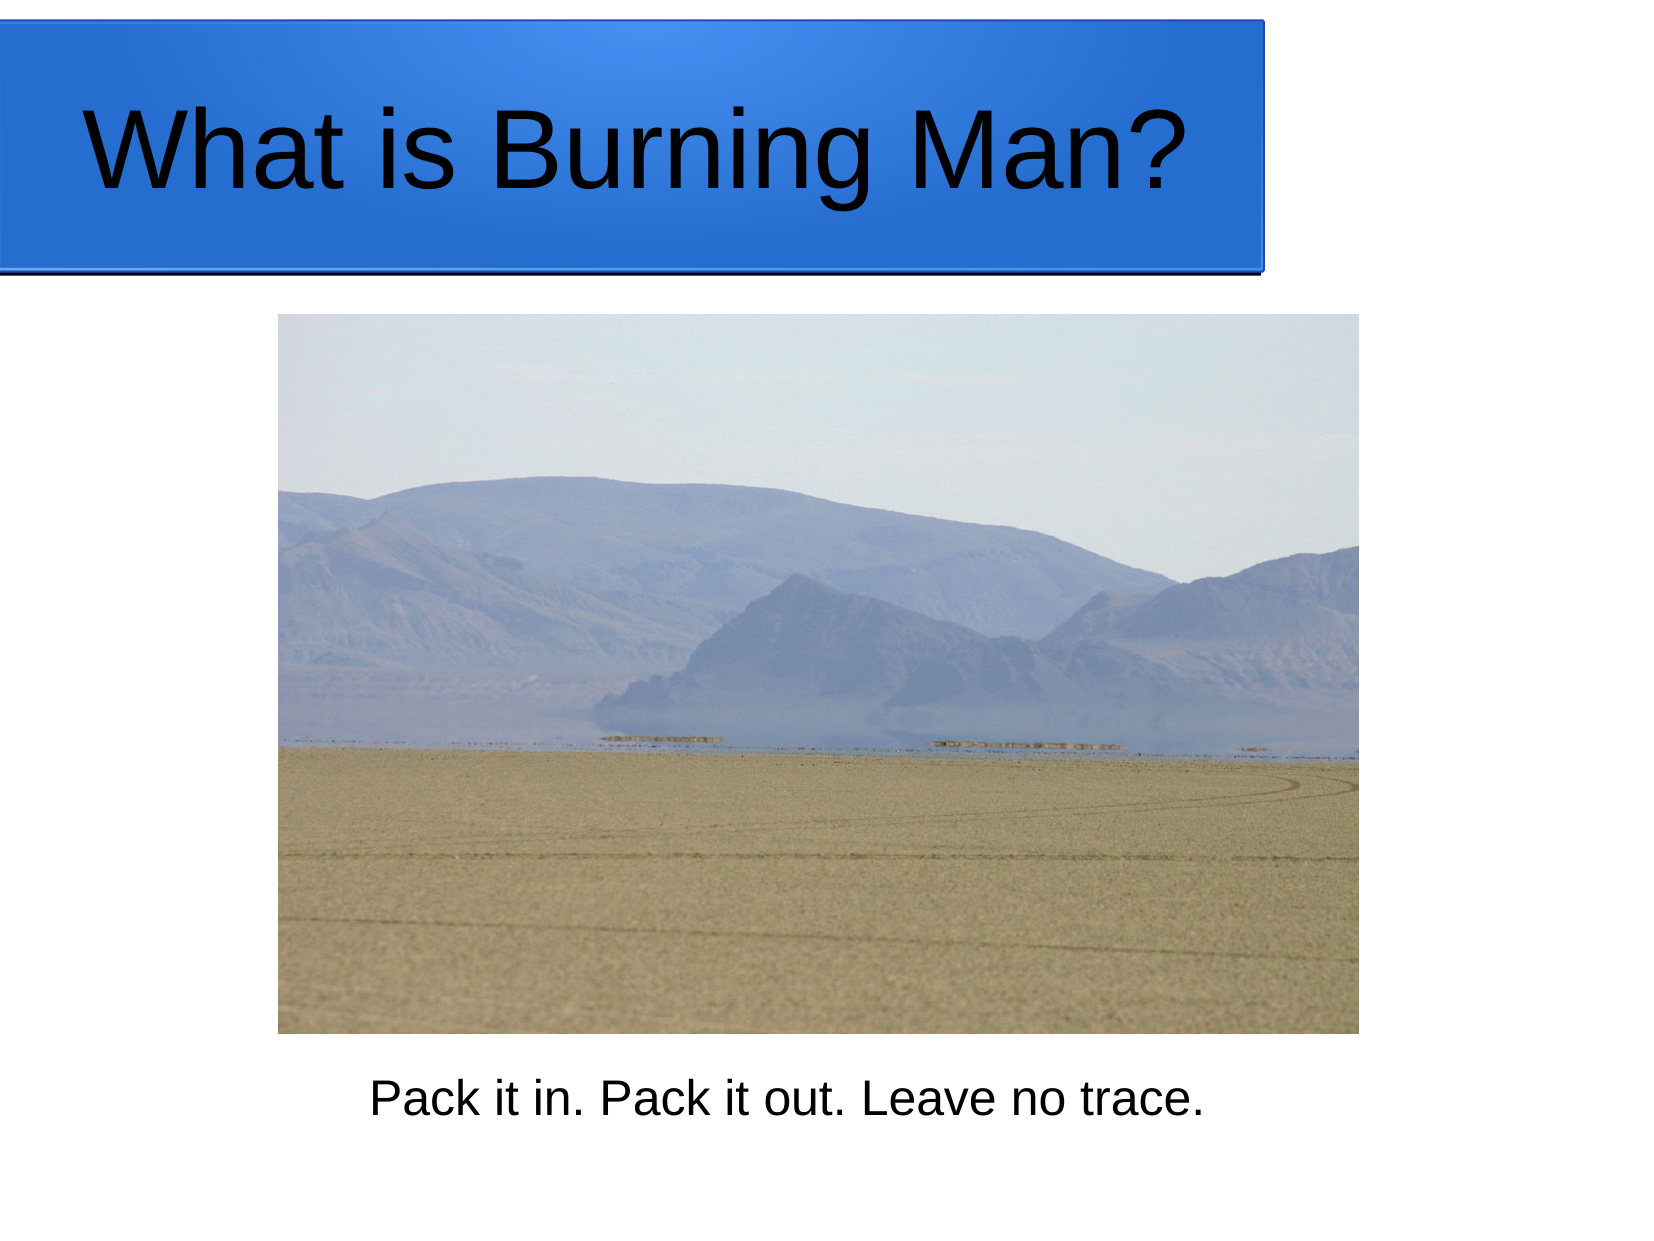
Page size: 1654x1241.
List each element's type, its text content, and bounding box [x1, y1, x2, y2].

title What is Burning Man? [82, 47, 1235, 252]
picture [278, 314, 1359, 1034]
text_box Pack it in. Pack it out. Leave no trace. [354, 1062, 1241, 1190]
